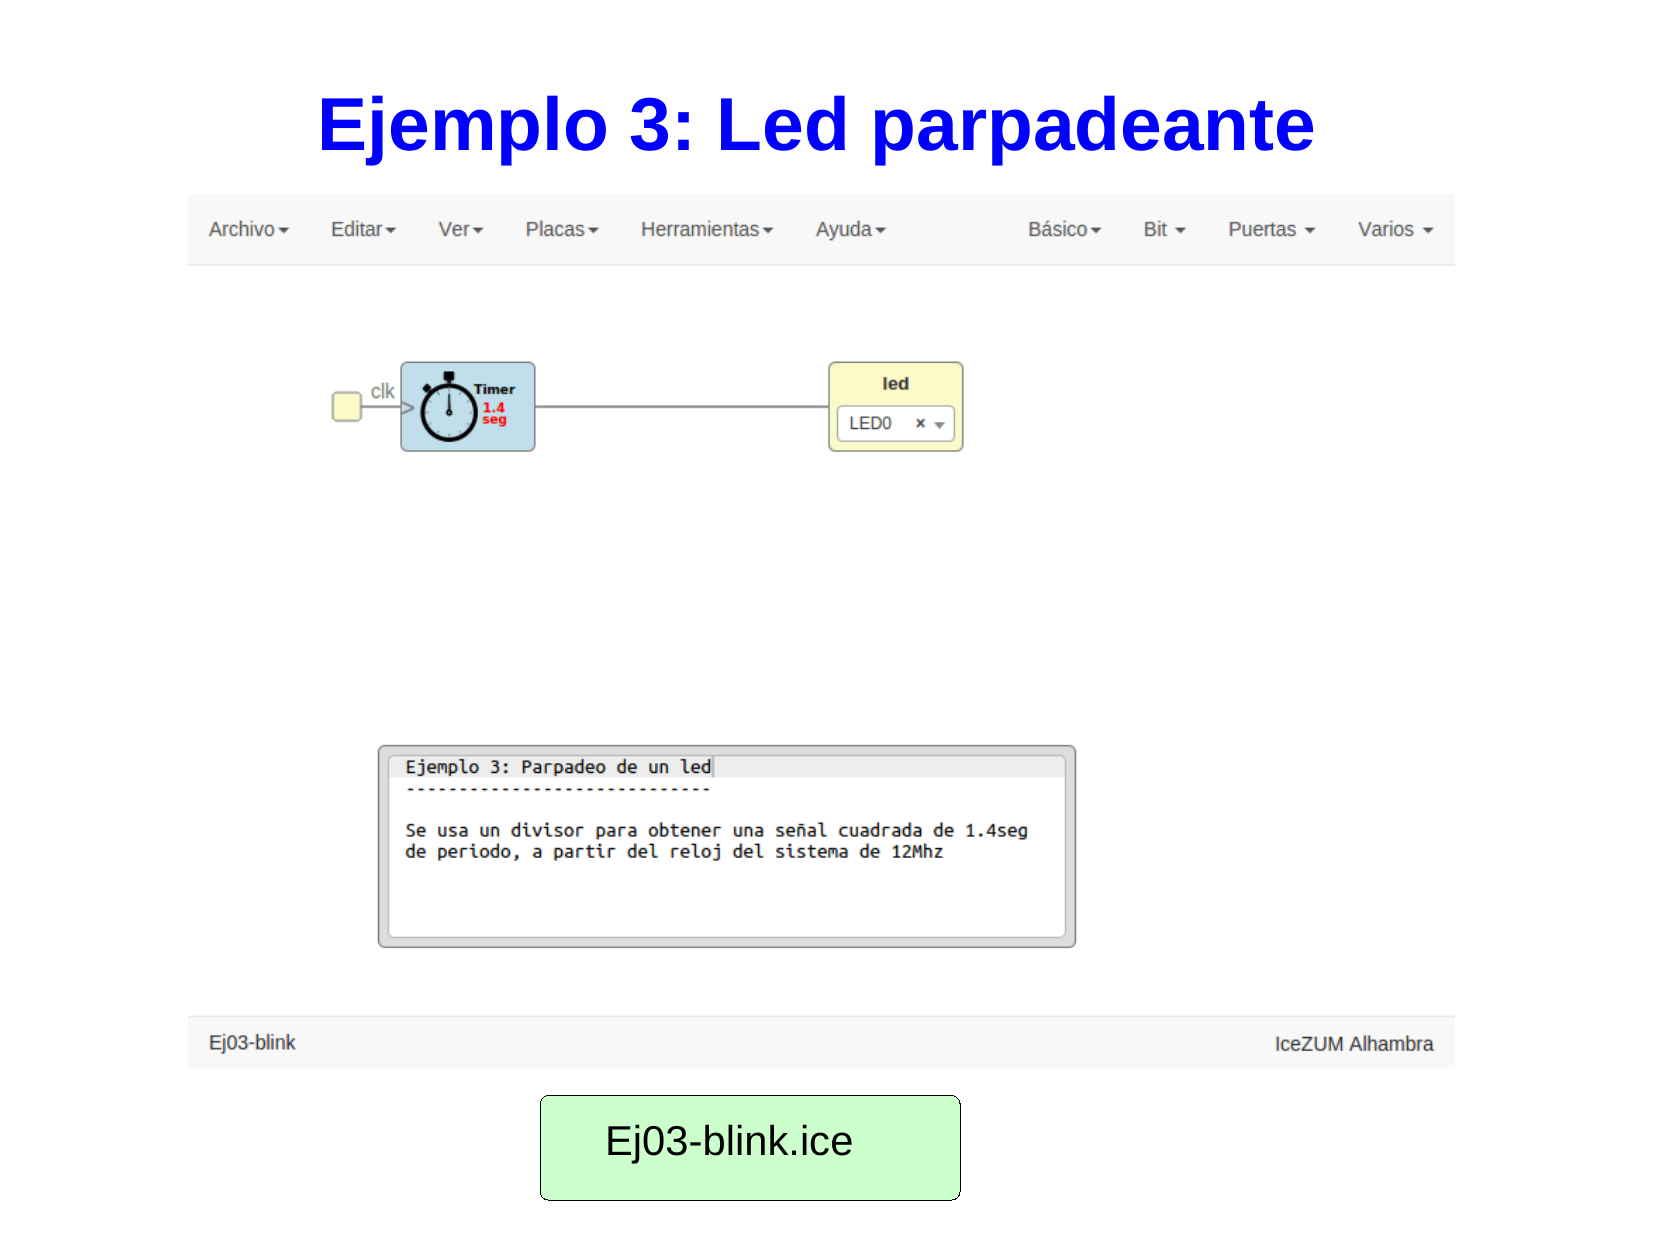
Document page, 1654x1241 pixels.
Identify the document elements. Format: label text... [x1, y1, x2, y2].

text_box Ej03-blink.ice [555, 1110, 946, 1186]
text_box [540, 1095, 961, 1201]
text_box Ejemplo 3: Led parpadeante [90, 75, 1546, 174]
picture [188, 194, 1456, 1068]
